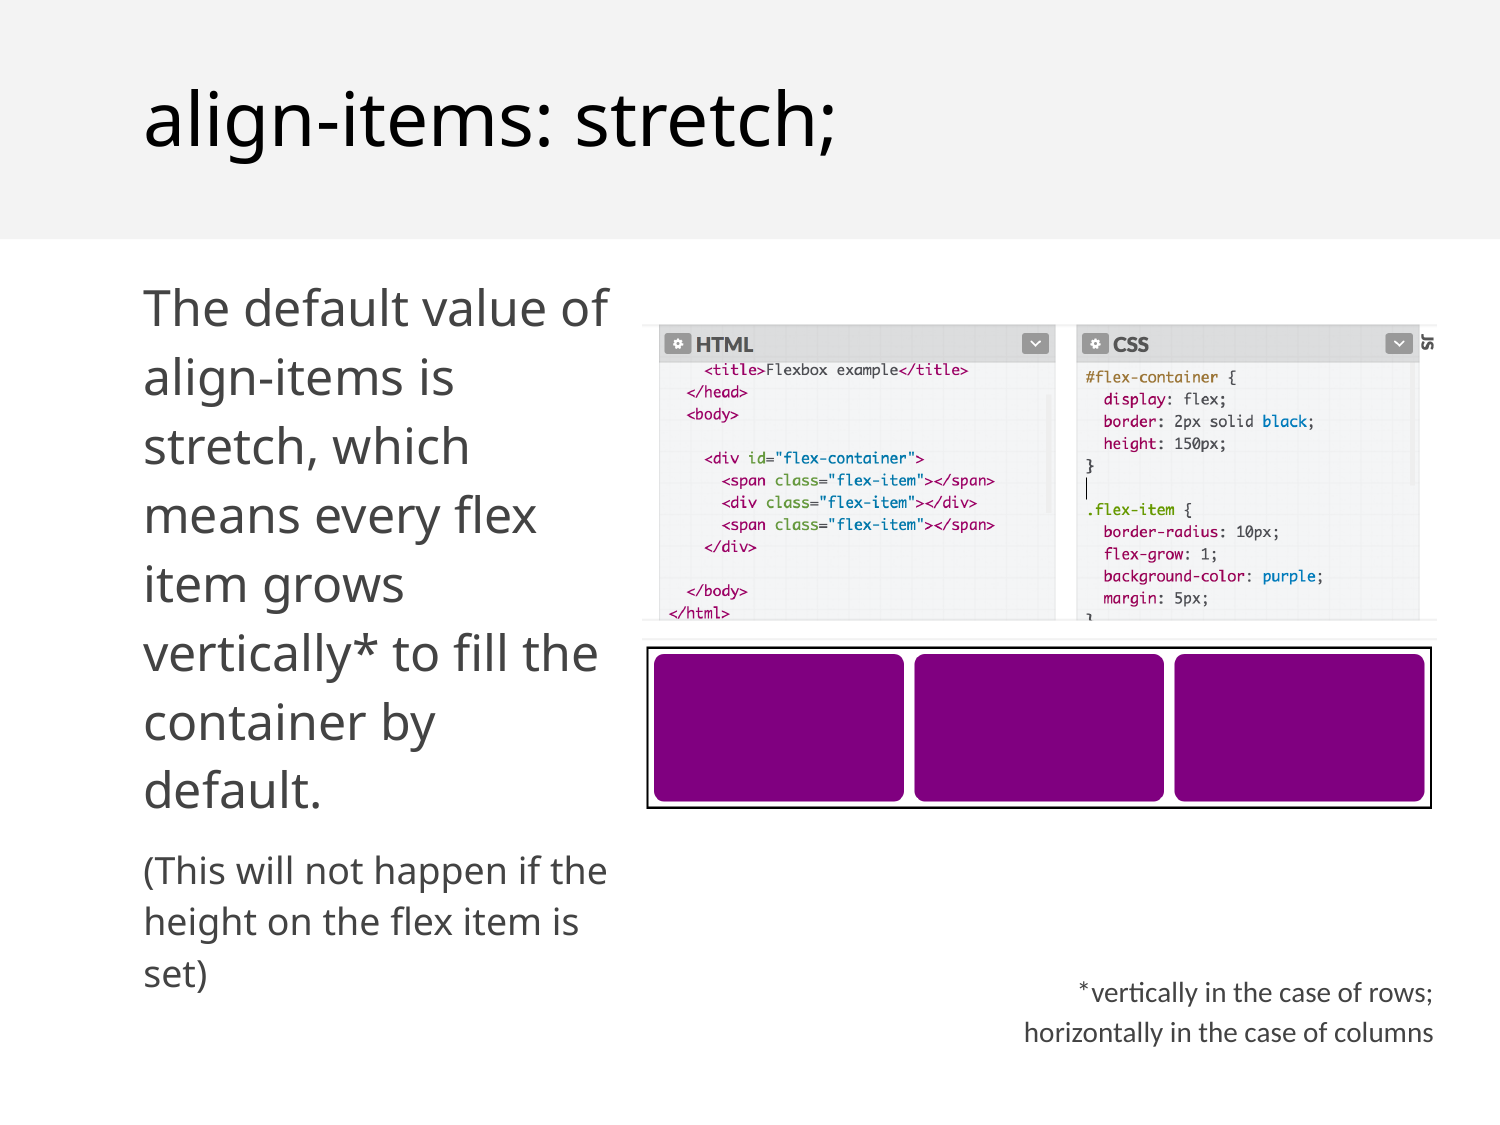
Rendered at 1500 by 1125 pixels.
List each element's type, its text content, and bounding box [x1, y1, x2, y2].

list *vertically in the case of rows; horizontally in the case of columns [951, 952, 1449, 1099]
list The default value of align-items is stretch, which means every flex item grows vertically* to fill the container by default. (This will not happen if the height on the flex item is set) [128, 255, 626, 1007]
title align-items: stretch; [128, 56, 1372, 183]
picture [642, 316, 1437, 819]
